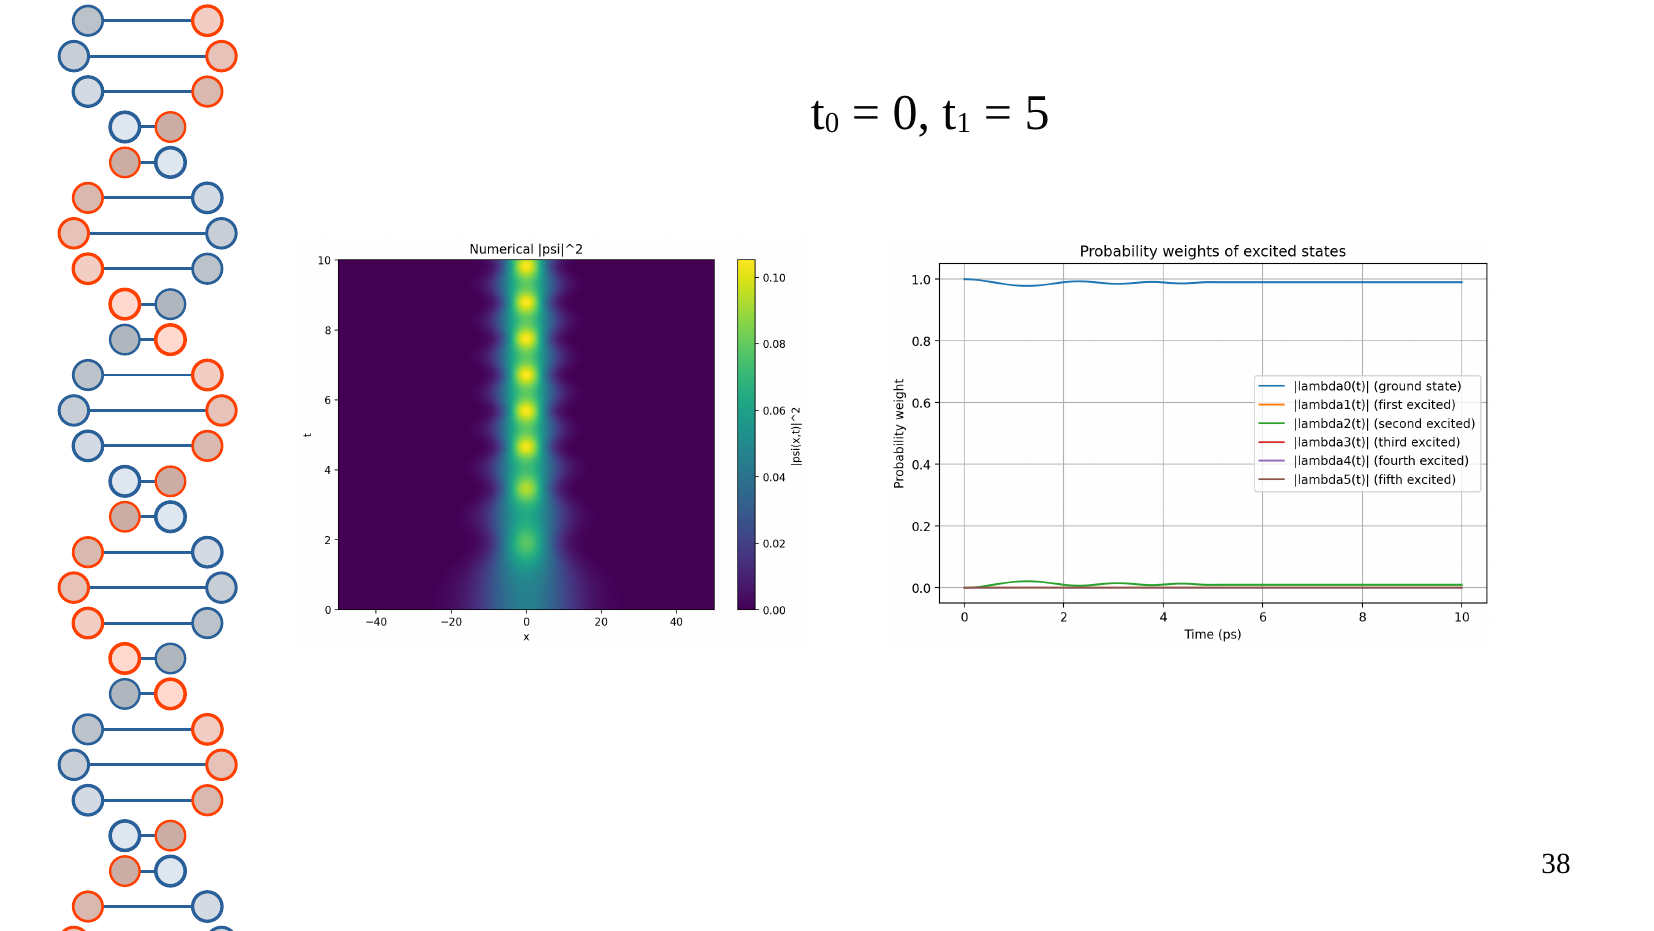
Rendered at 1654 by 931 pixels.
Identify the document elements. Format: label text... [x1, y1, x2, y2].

picture [885, 236, 1495, 650]
title t0 = 0, t1 = 5 [265, 35, 1595, 189]
picture [295, 236, 808, 650]
